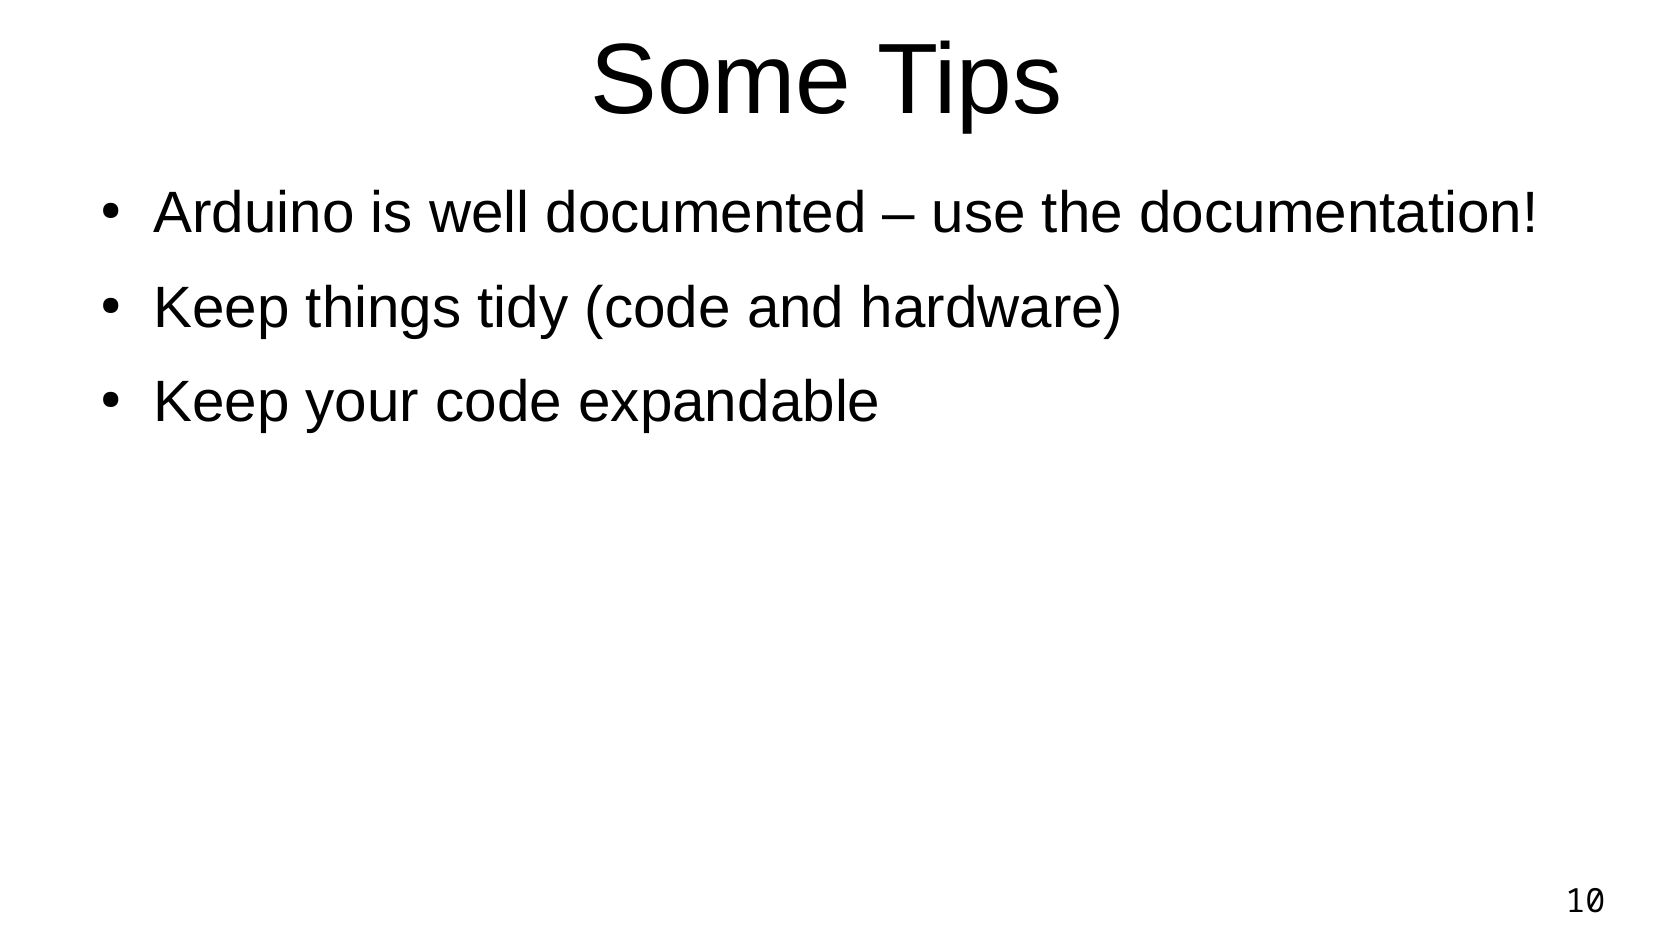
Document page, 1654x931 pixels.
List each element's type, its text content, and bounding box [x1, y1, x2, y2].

list Arduino is well documented – use the documentation! Keep things tidy (code and hardware) Keep your code expandable [82, 180, 1571, 811]
title Some Tips [82, 1, 1571, 157]
